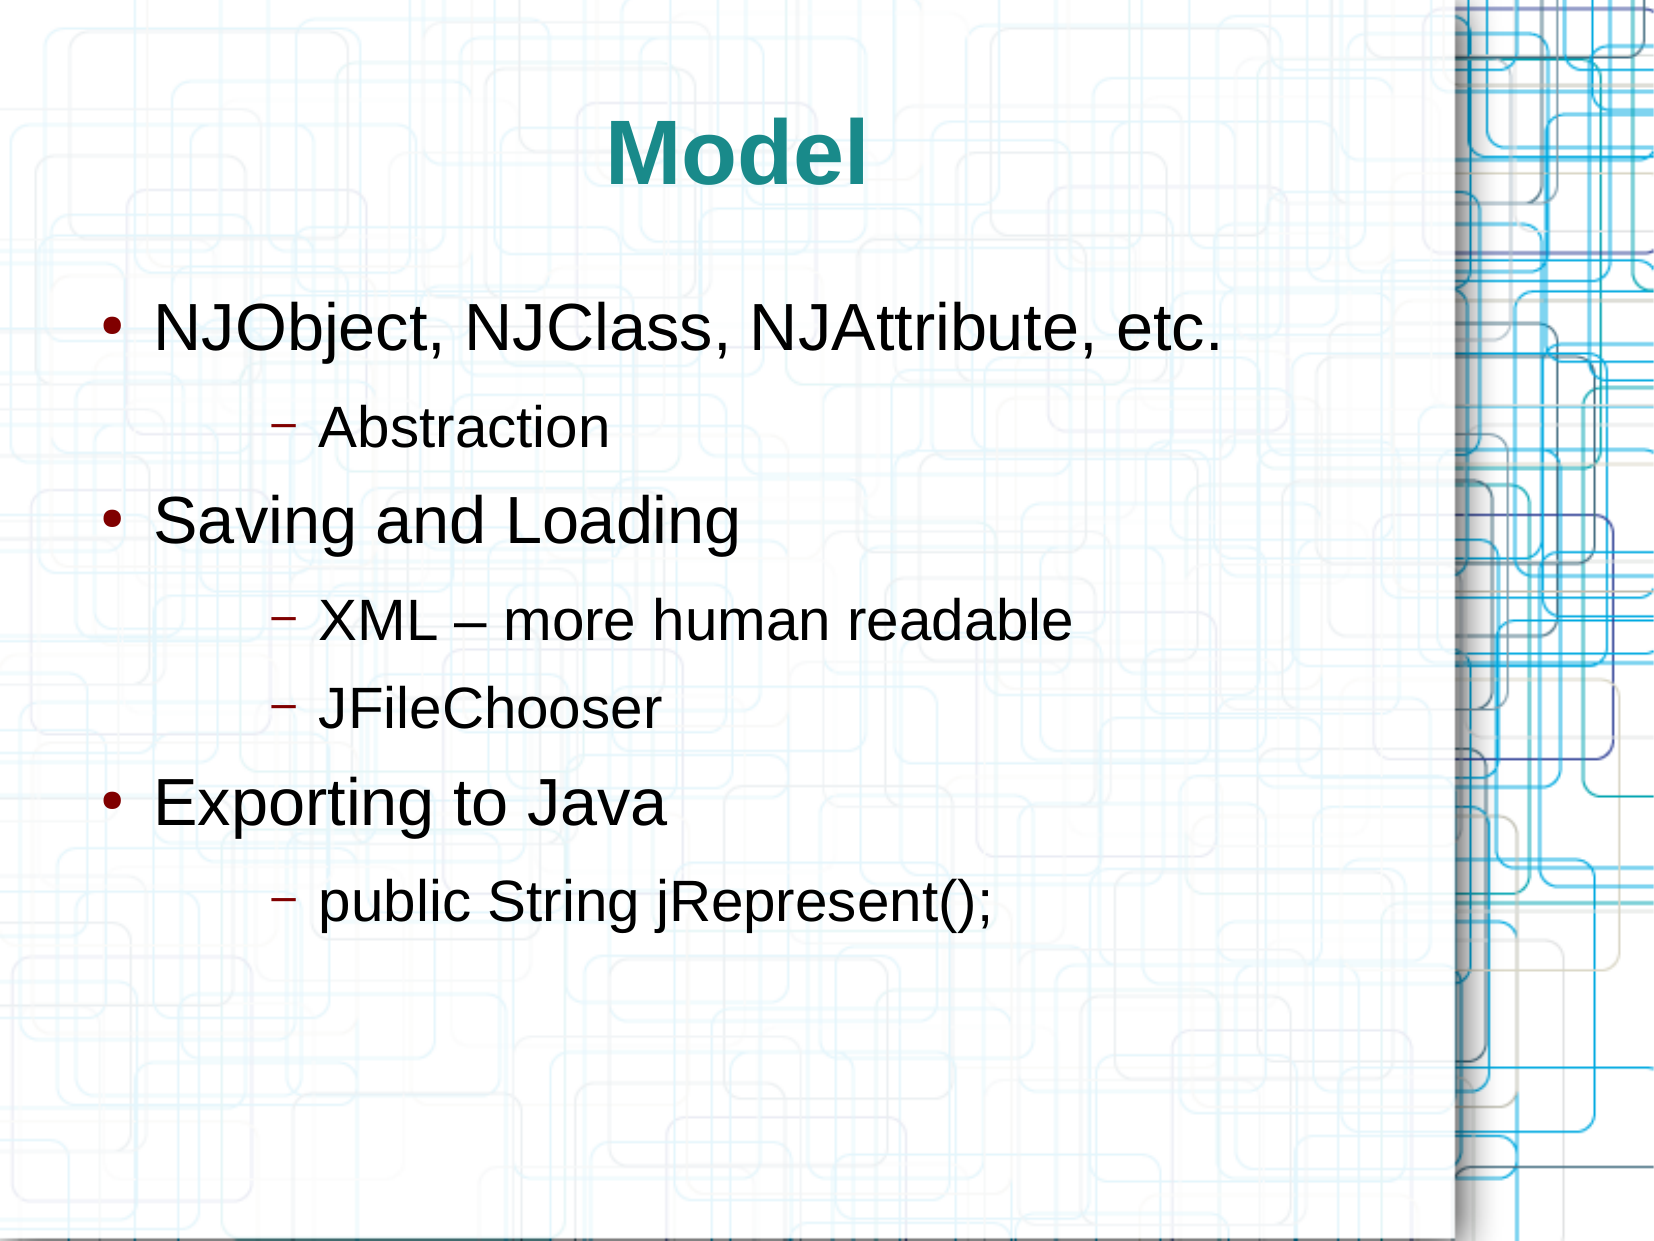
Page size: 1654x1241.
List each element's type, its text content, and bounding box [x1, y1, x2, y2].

list NJObject, NJClass, NJAttribute, etc. Abstraction Saving and Loading XML – more human readable JFileChooser Exporting to Java public String jRepresent(); [82, 290, 1418, 1241]
title Model [59, 49, 1418, 257]
picture [0, 0, 1654, 1241]
